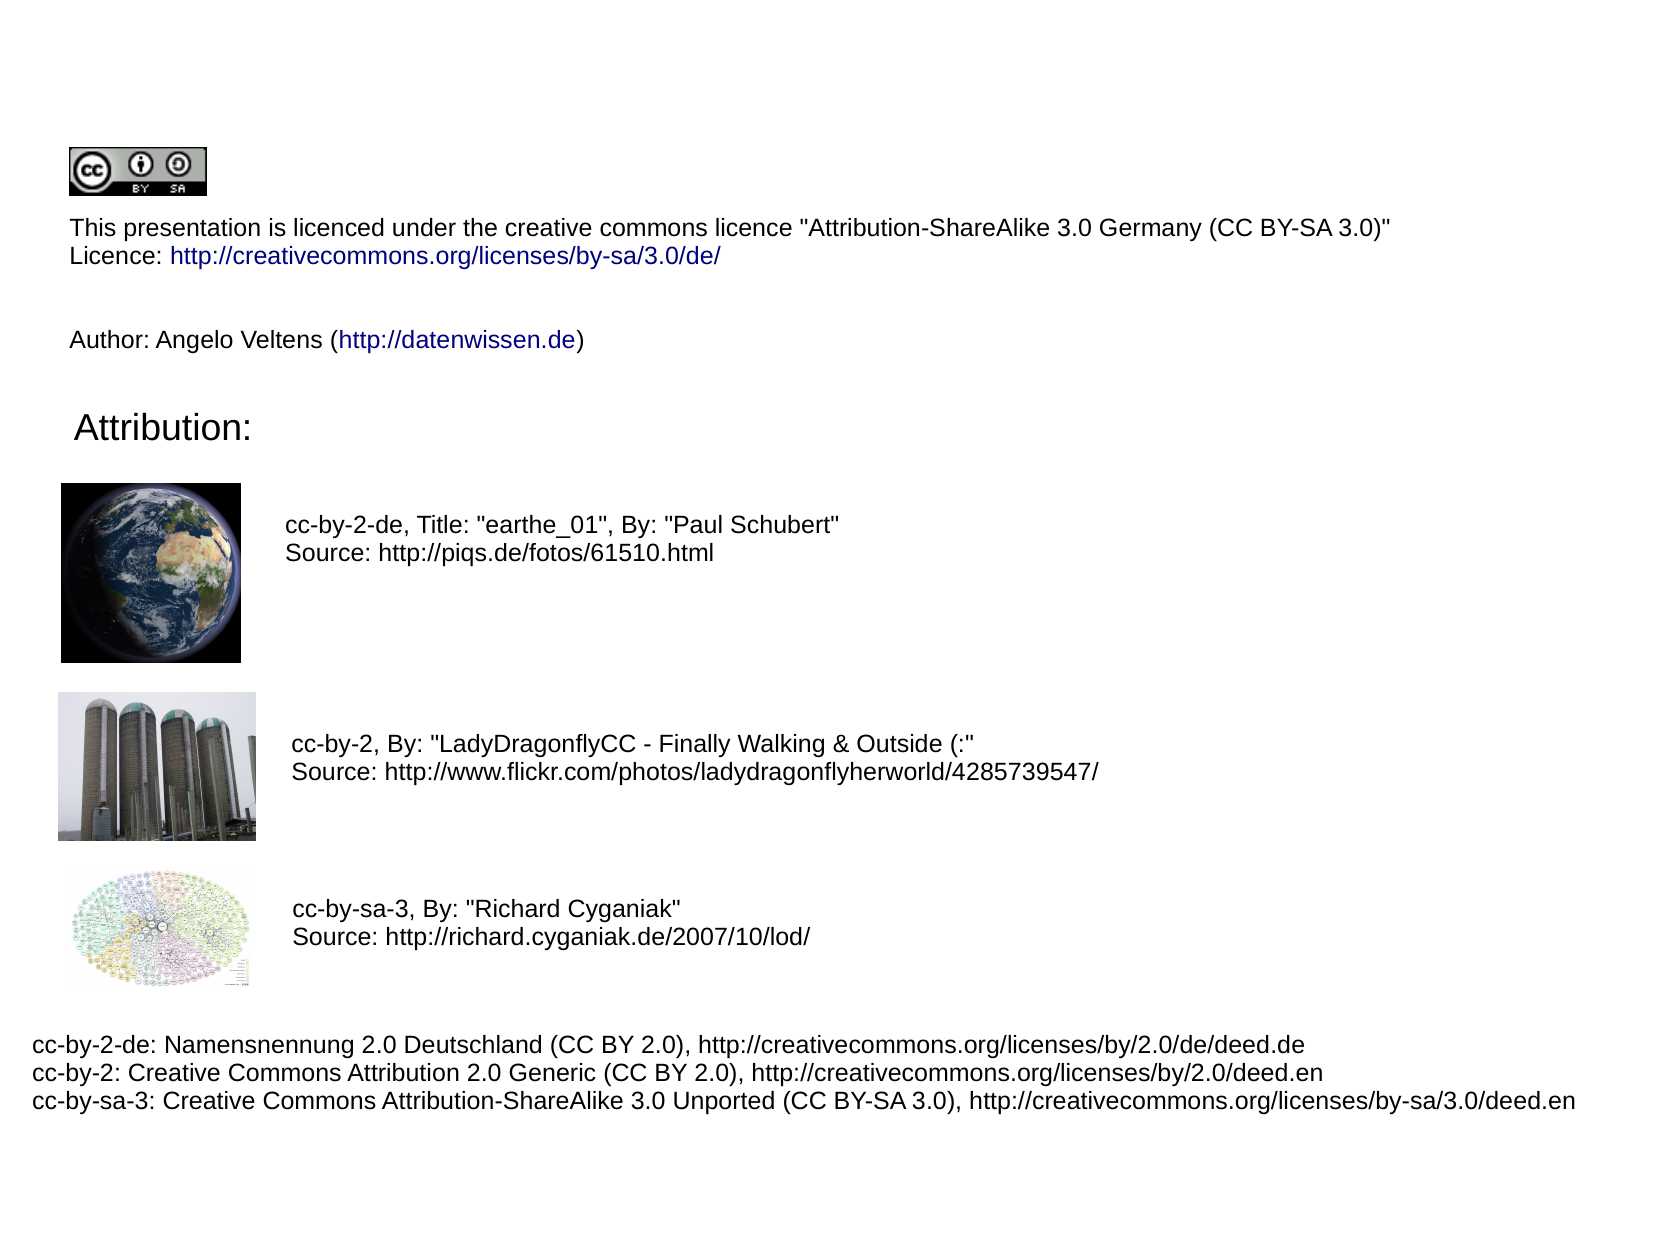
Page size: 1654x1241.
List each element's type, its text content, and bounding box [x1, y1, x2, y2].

picture [70, 909, 251, 988]
picture [69, 147, 207, 197]
text_box This presentation is licenced under the creative commons licence "Attribution-ShareAlike 3.0 Germany (CC BY-SA 3.0)" Licence: http://creativecommons.org/licenses/by-sa/3.0/de/ Author: Angelo Veltens (http://datenwissen.de) [54, 206, 1565, 909]
text_box cc-by-2-de: Namensnennung 2.0 Deutschland (CC BY 2.0), http://creativecommons.org/licenses/by/2.0/de/deed.de cc-by-2: Creative Commons Attribution 2.0 Generic (CC BY 2.0), http://creativecommons.org/licenses/by/2.0/deed.en cc-by-sa-3: Creative Commons Attribution-ShareAlike 3.0 Unported (CC BY-SA 3.0), http://creativecommons.org/licenses/by-sa/3.0/deed.en [17, 1023, 1595, 1123]
text_box cc-by-sa-3, By: "Richard Cyganiak" Source: http://richard.cyganiak.de/2007/10/lod/ [277, 909, 827, 959]
